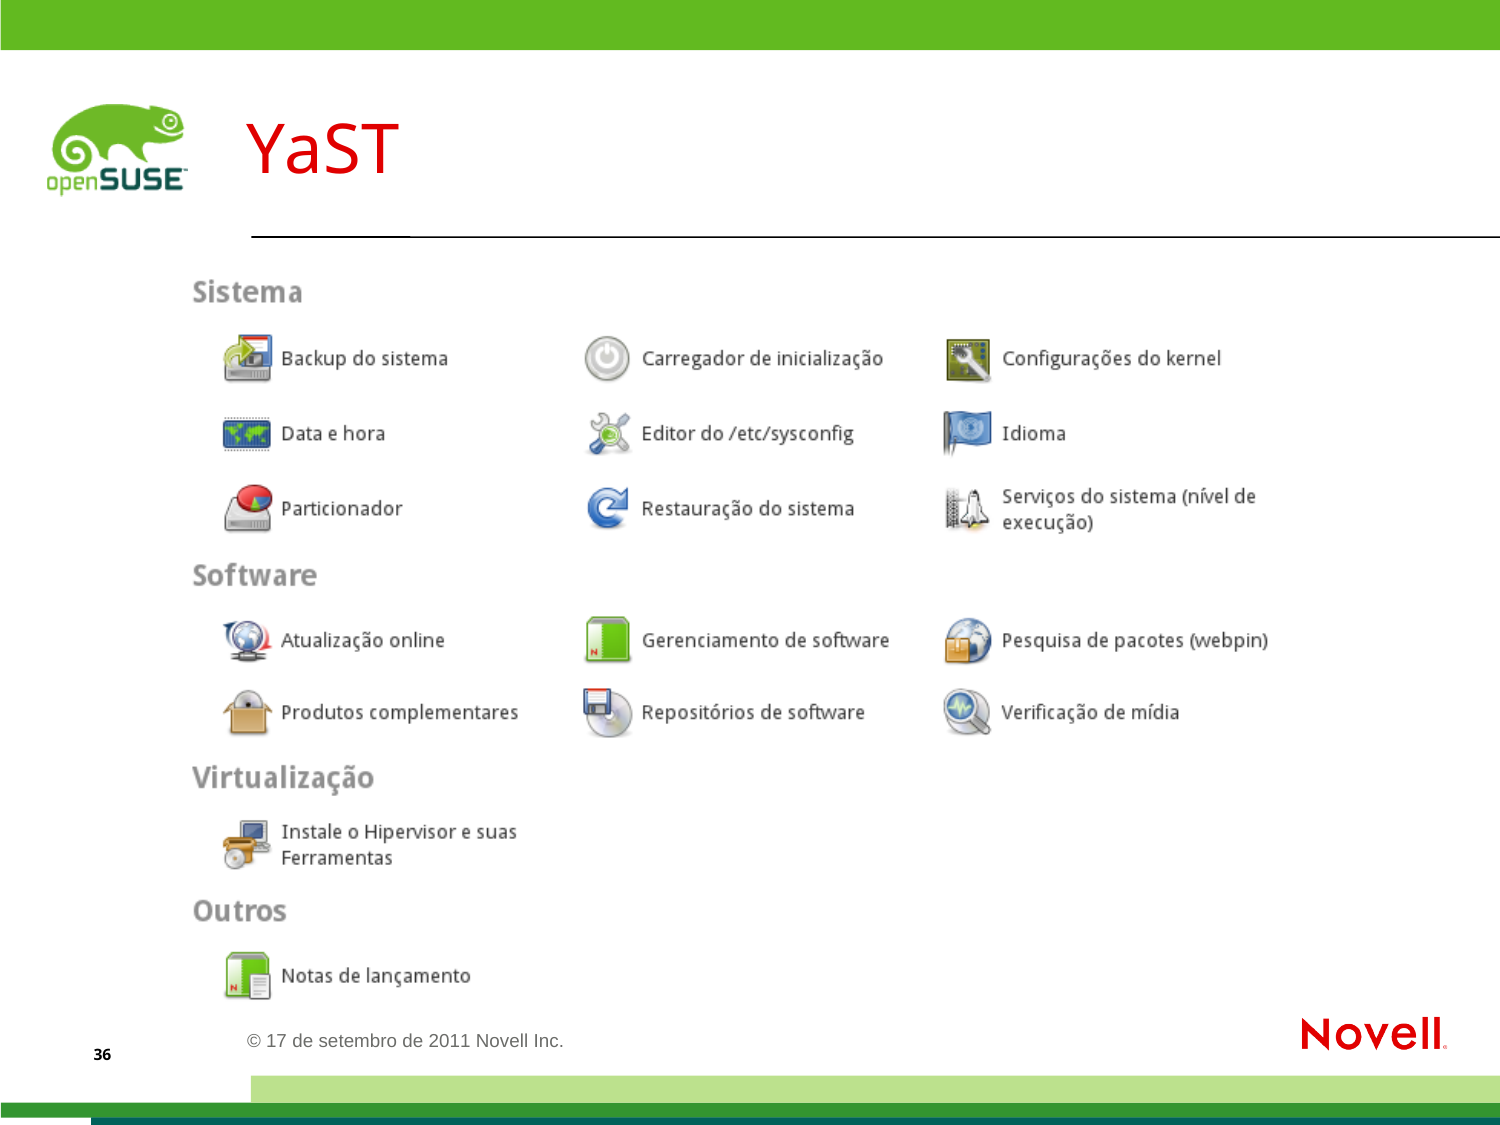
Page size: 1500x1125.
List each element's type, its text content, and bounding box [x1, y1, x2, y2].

picture [47, 104, 188, 197]
picture [185, 269, 1453, 1056]
title YaST [246, 68, 1409, 231]
